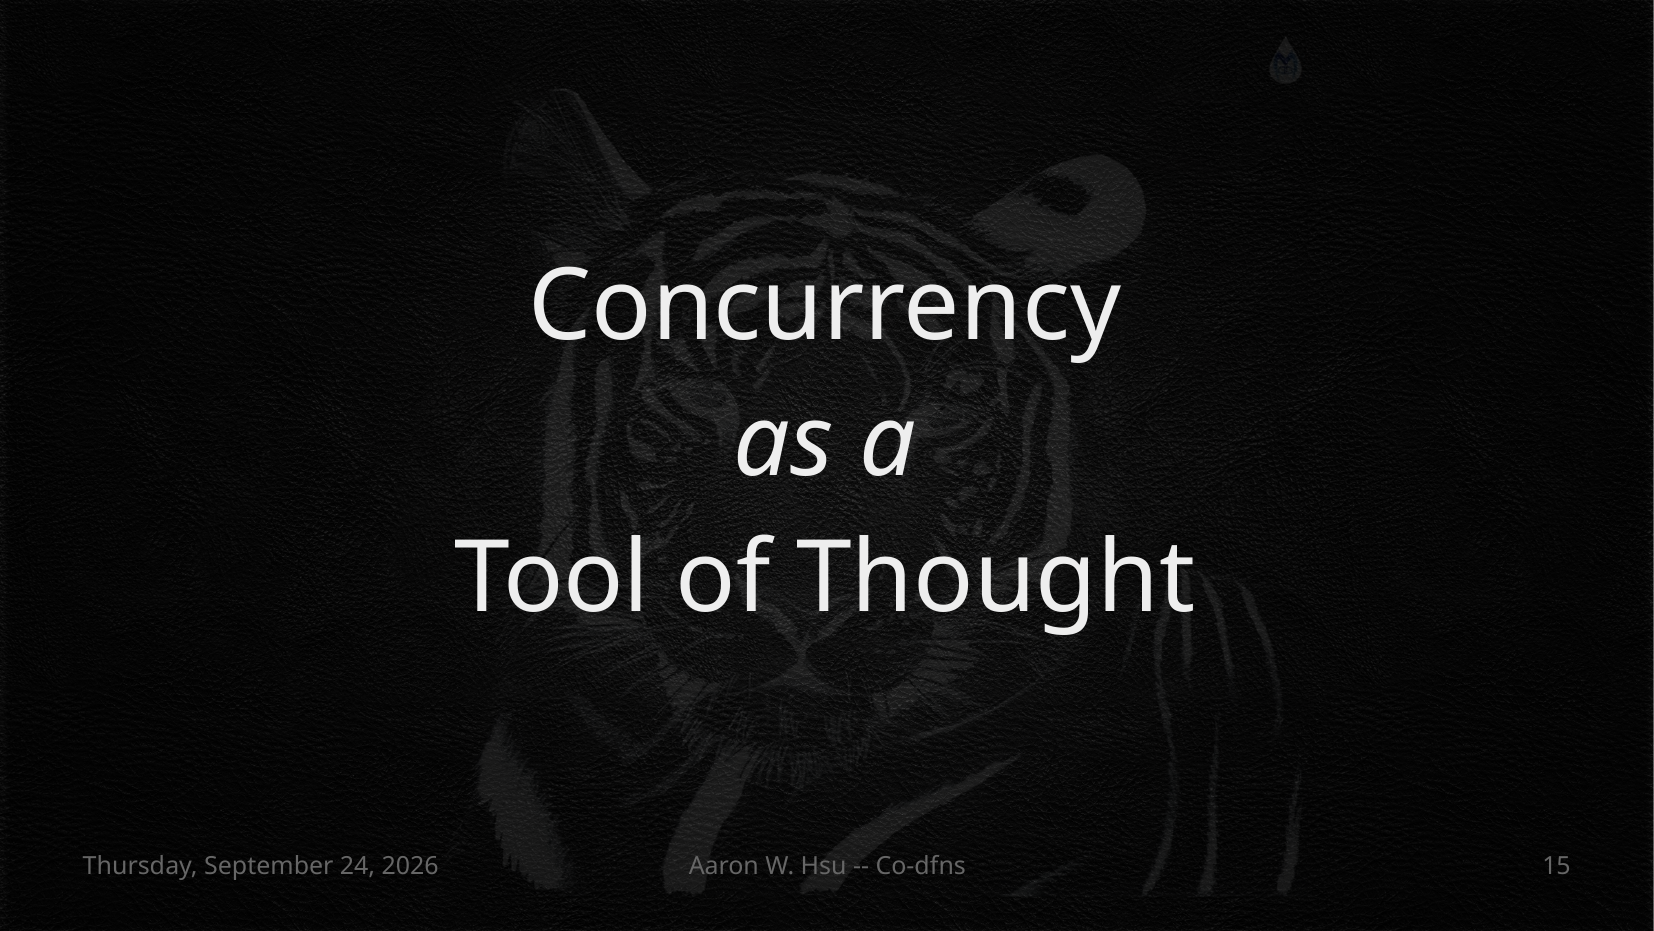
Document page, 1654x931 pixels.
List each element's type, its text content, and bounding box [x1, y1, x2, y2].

picture [0, 0, 1654, 931]
text_box Concurrency as a Tool of Thought [60, 225, 1591, 645]
